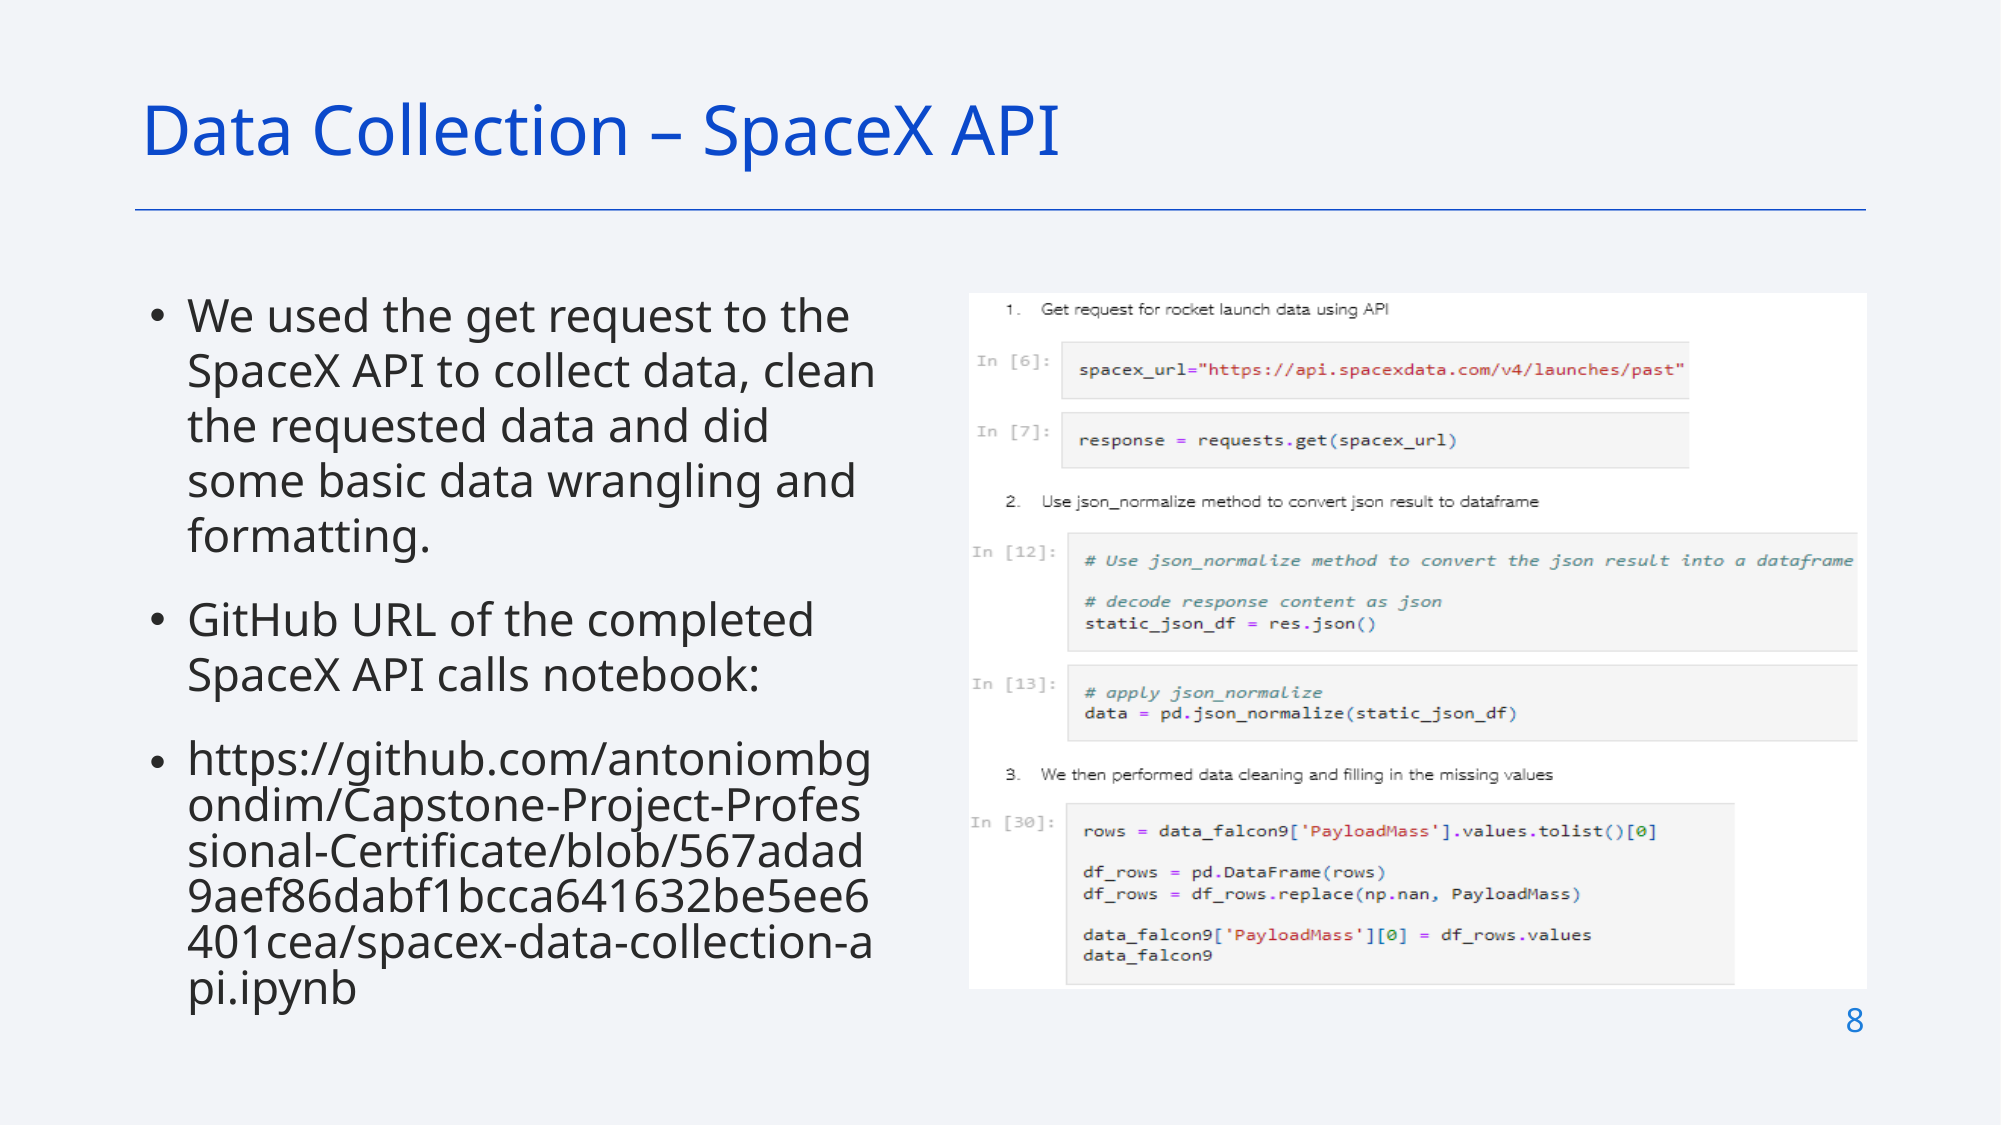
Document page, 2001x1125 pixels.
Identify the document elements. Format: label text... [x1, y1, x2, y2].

text_box Data Collection – SpaceX API [126, 88, 1852, 179]
picture [0, 0, 2001, 1125]
list We used the get request to the SpaceX API to collect data, clean the requested data and did some basic data wrangling and formatting. GitHub URL of the completed SpaceX API calls notebook: https://github.com/antoniombgondim/Capstone-Project-Professional-Certificate/blob/567adad9aef86dabf1bcca641632be5ee6401cea/spacex-data-collection-api.ipynb [134, 279, 896, 973]
